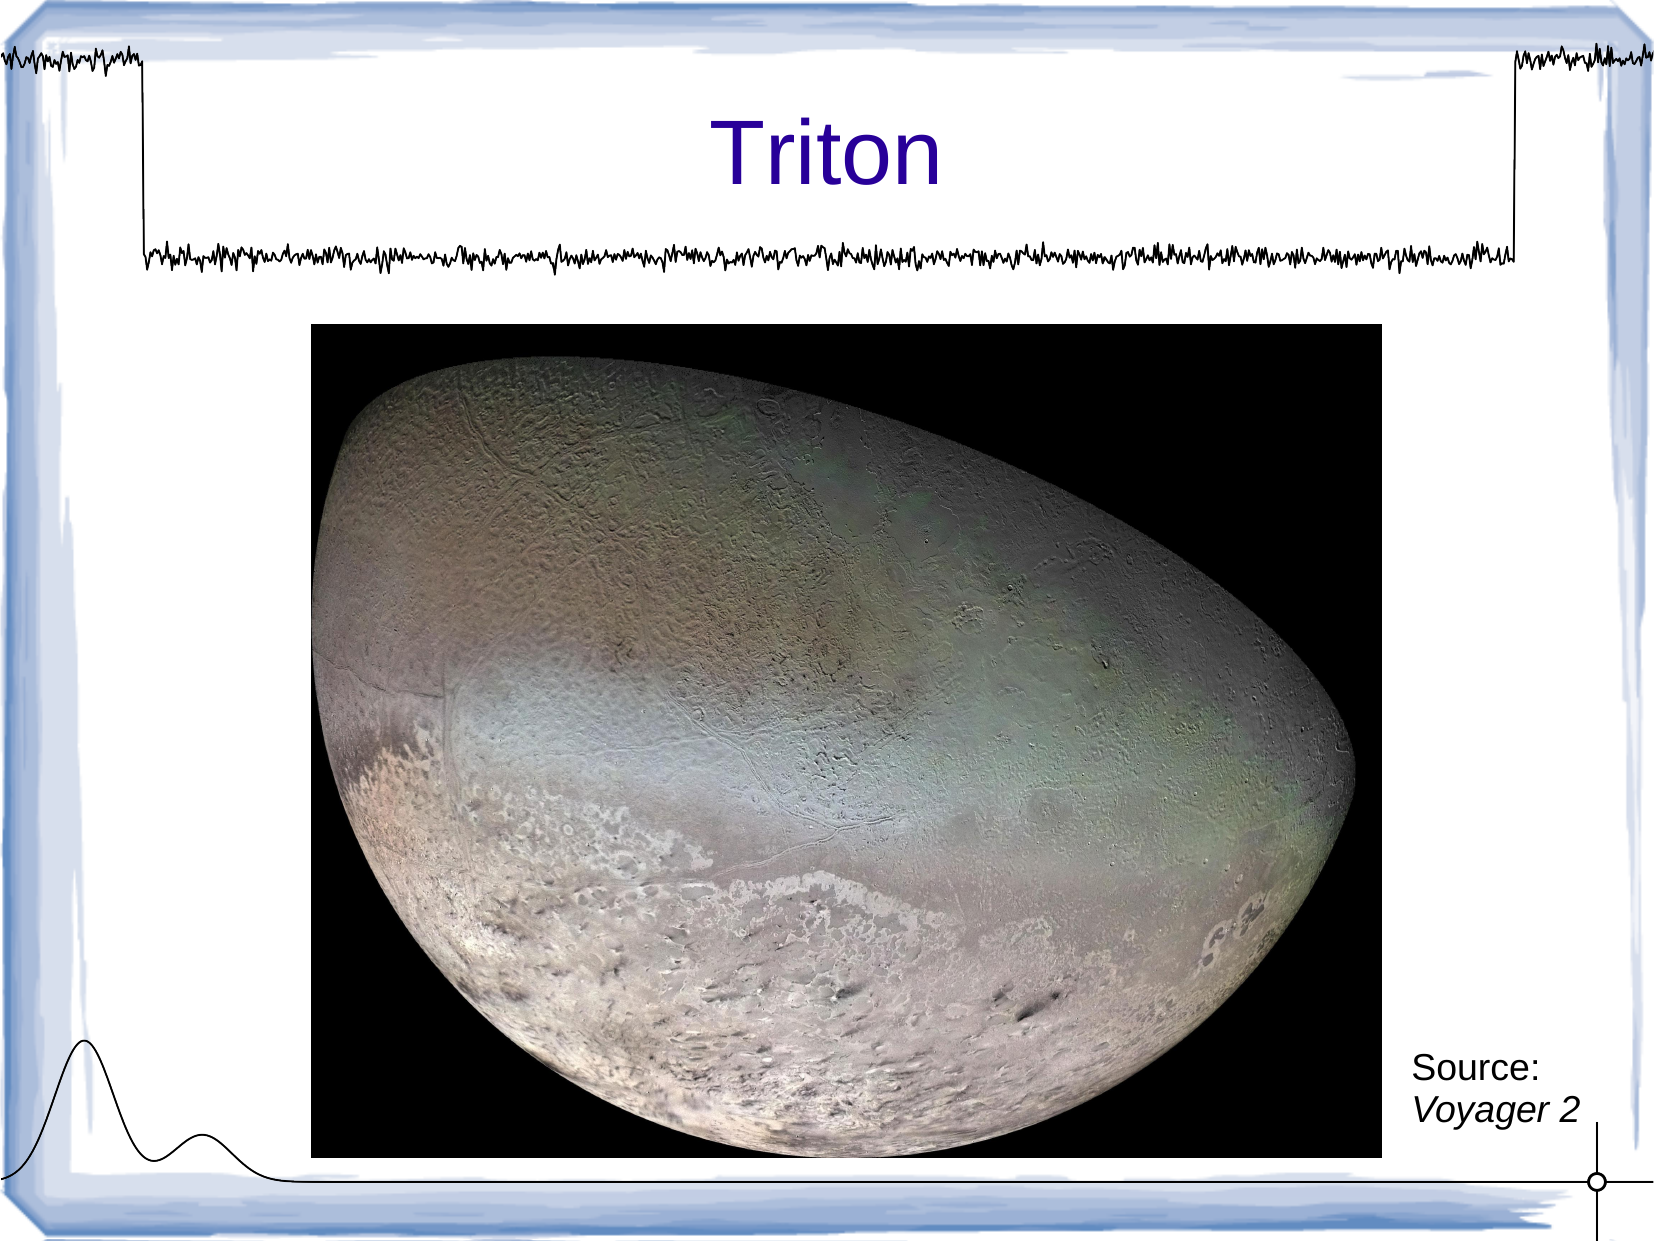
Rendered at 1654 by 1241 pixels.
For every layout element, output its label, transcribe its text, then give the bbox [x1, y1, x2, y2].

picture [0, 0, 1654, 1241]
text_box Source: Voyager 2 [1396, 1039, 1596, 1139]
